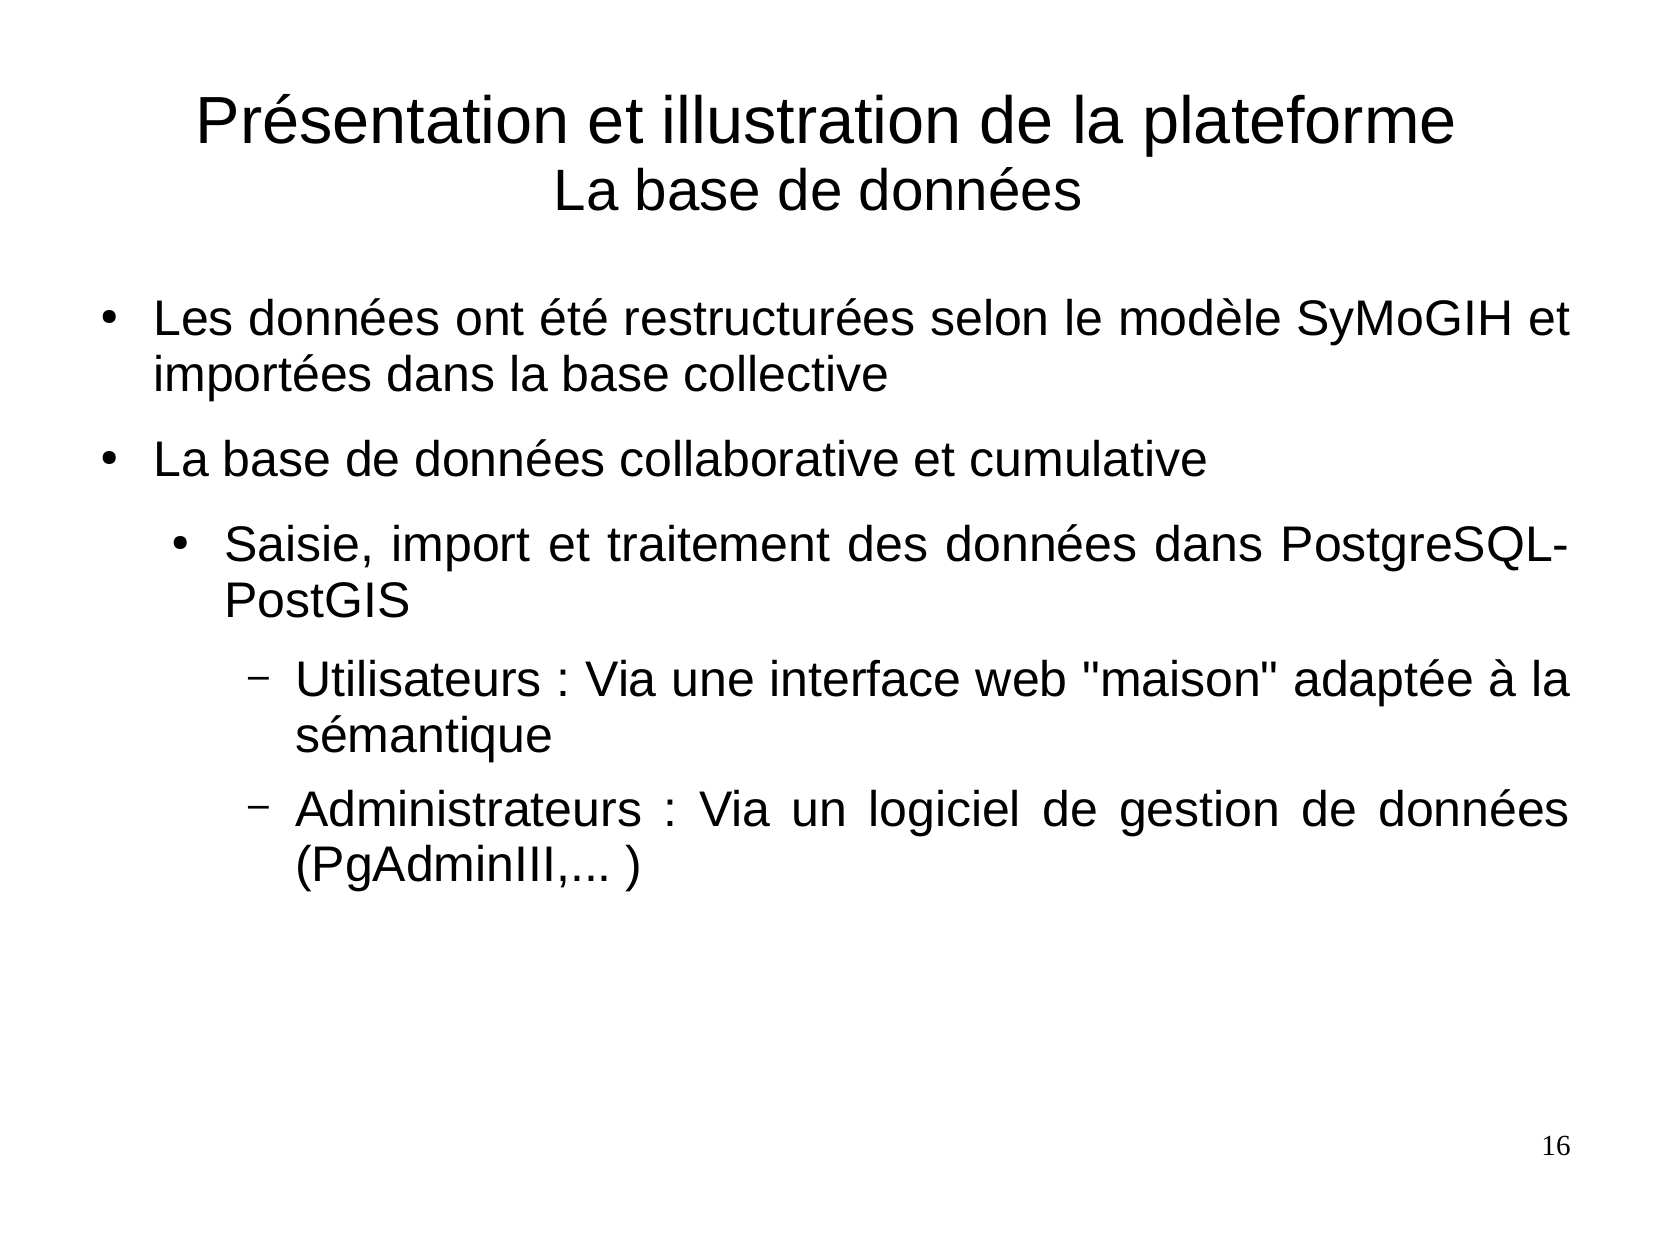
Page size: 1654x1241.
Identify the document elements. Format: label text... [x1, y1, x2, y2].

title Présentation et illustration de la plateforme La base de données [82, 49, 1571, 257]
list Les données ont été restructurées selon le modèle SyMoGIH et importées dans la base collective La base de données collaborative et cumulative Saisie, import et traitement des données dans PostgreSQL-PostGIS Utilisateurs : Via une interface web "maison" adaptée à la sémantique Administrateurs : Via un logiciel de gestion de données (PgAdminIII,... ) [82, 290, 1571, 1010]
